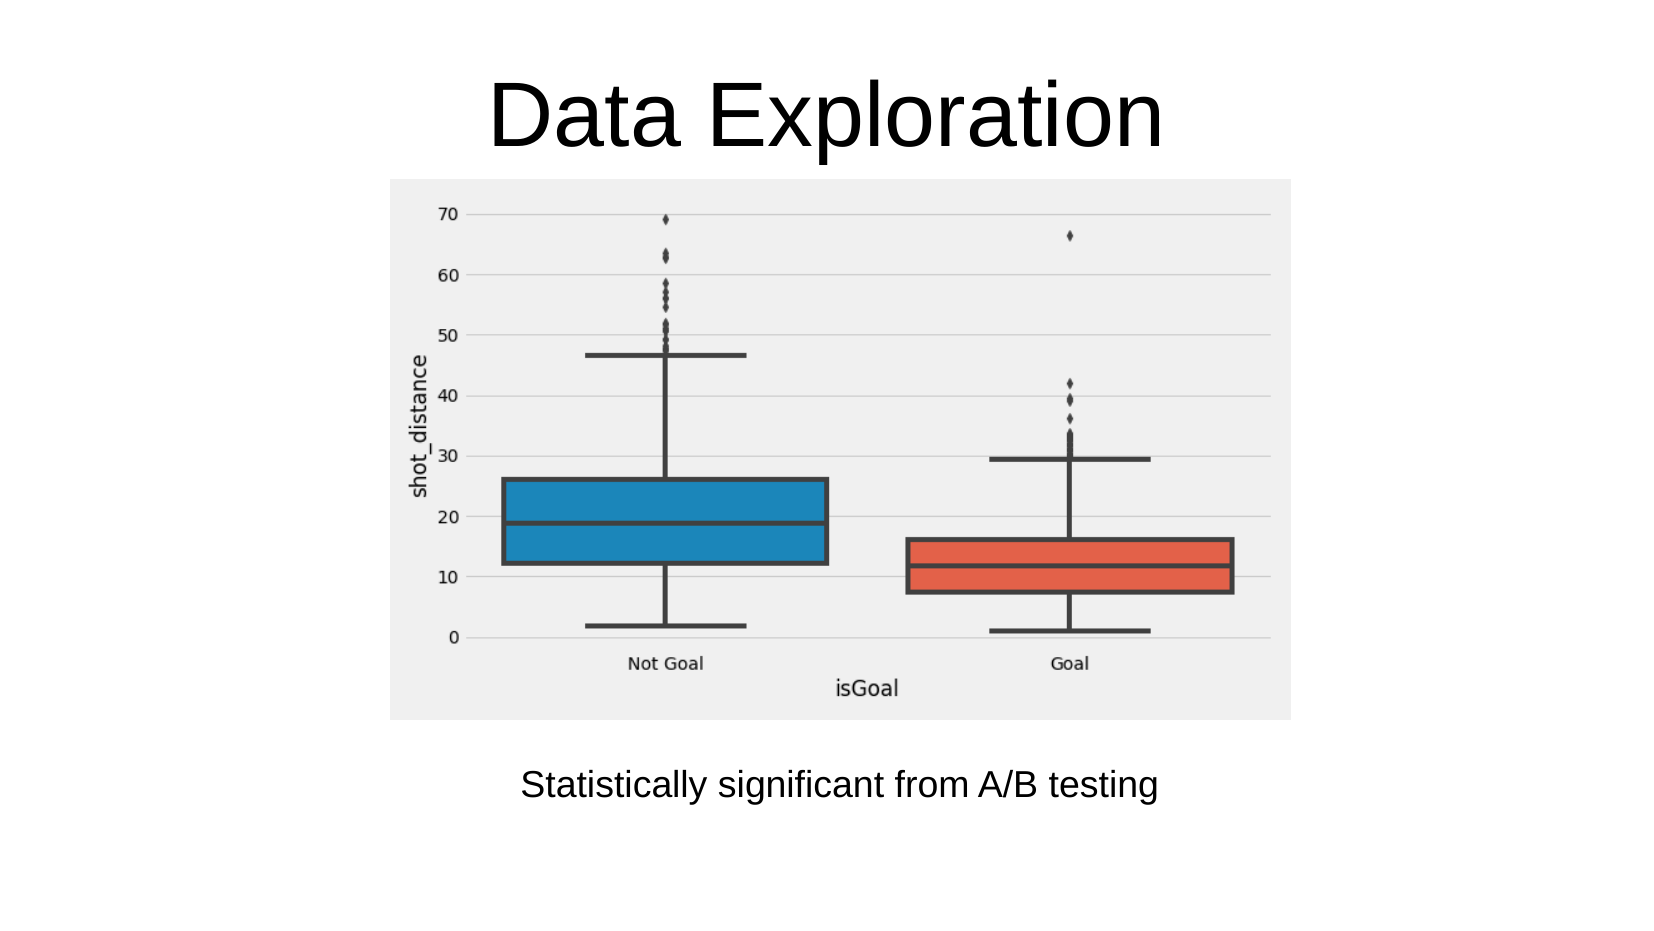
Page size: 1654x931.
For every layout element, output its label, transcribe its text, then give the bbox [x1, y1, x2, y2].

text_box Statistically significant from A/B testing [420, 756, 1261, 856]
picture [390, 179, 1291, 720]
title Data Exploration [82, 37, 1571, 193]
